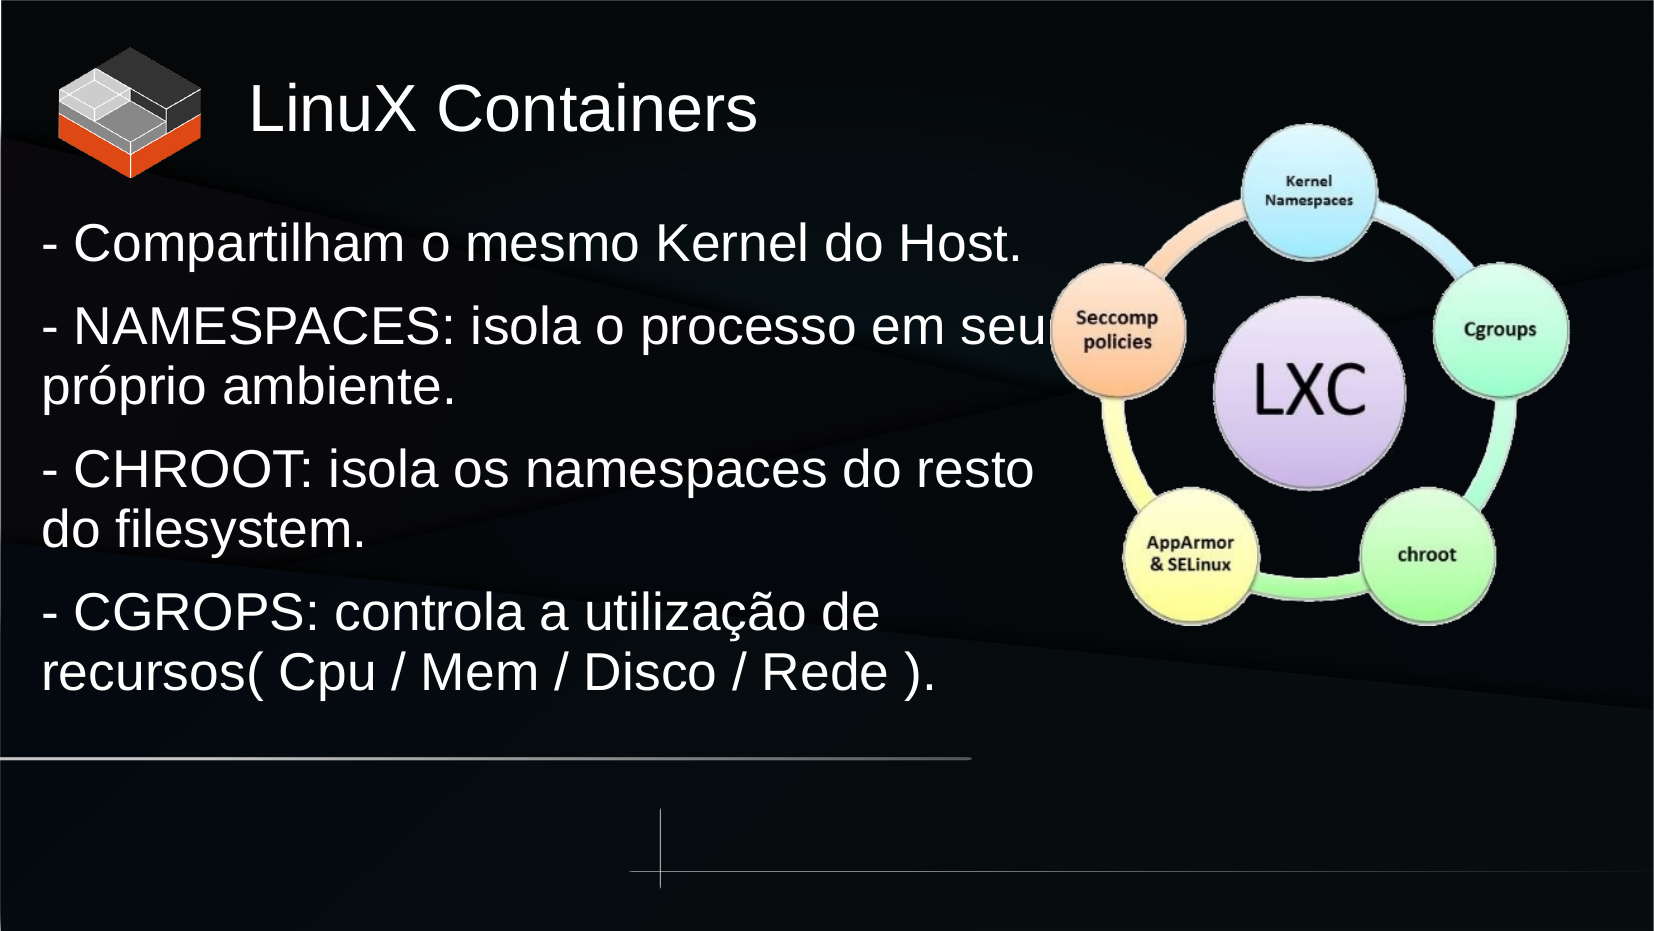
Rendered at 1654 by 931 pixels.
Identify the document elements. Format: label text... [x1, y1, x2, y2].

list - Compartilham o mesmo Kernel do Host. - NAMESPACES: isola o processo em seu próprio ambiente. - CHROOT: isola os namespaces do resto do filesystem. - CGROPS: controla a utilização de recursos( Cpu / Mem / Disco / Rede ). [41, 212, 1052, 709]
picture [0, 0, 1654, 931]
list LinuX Containers [248, 70, 792, 154]
